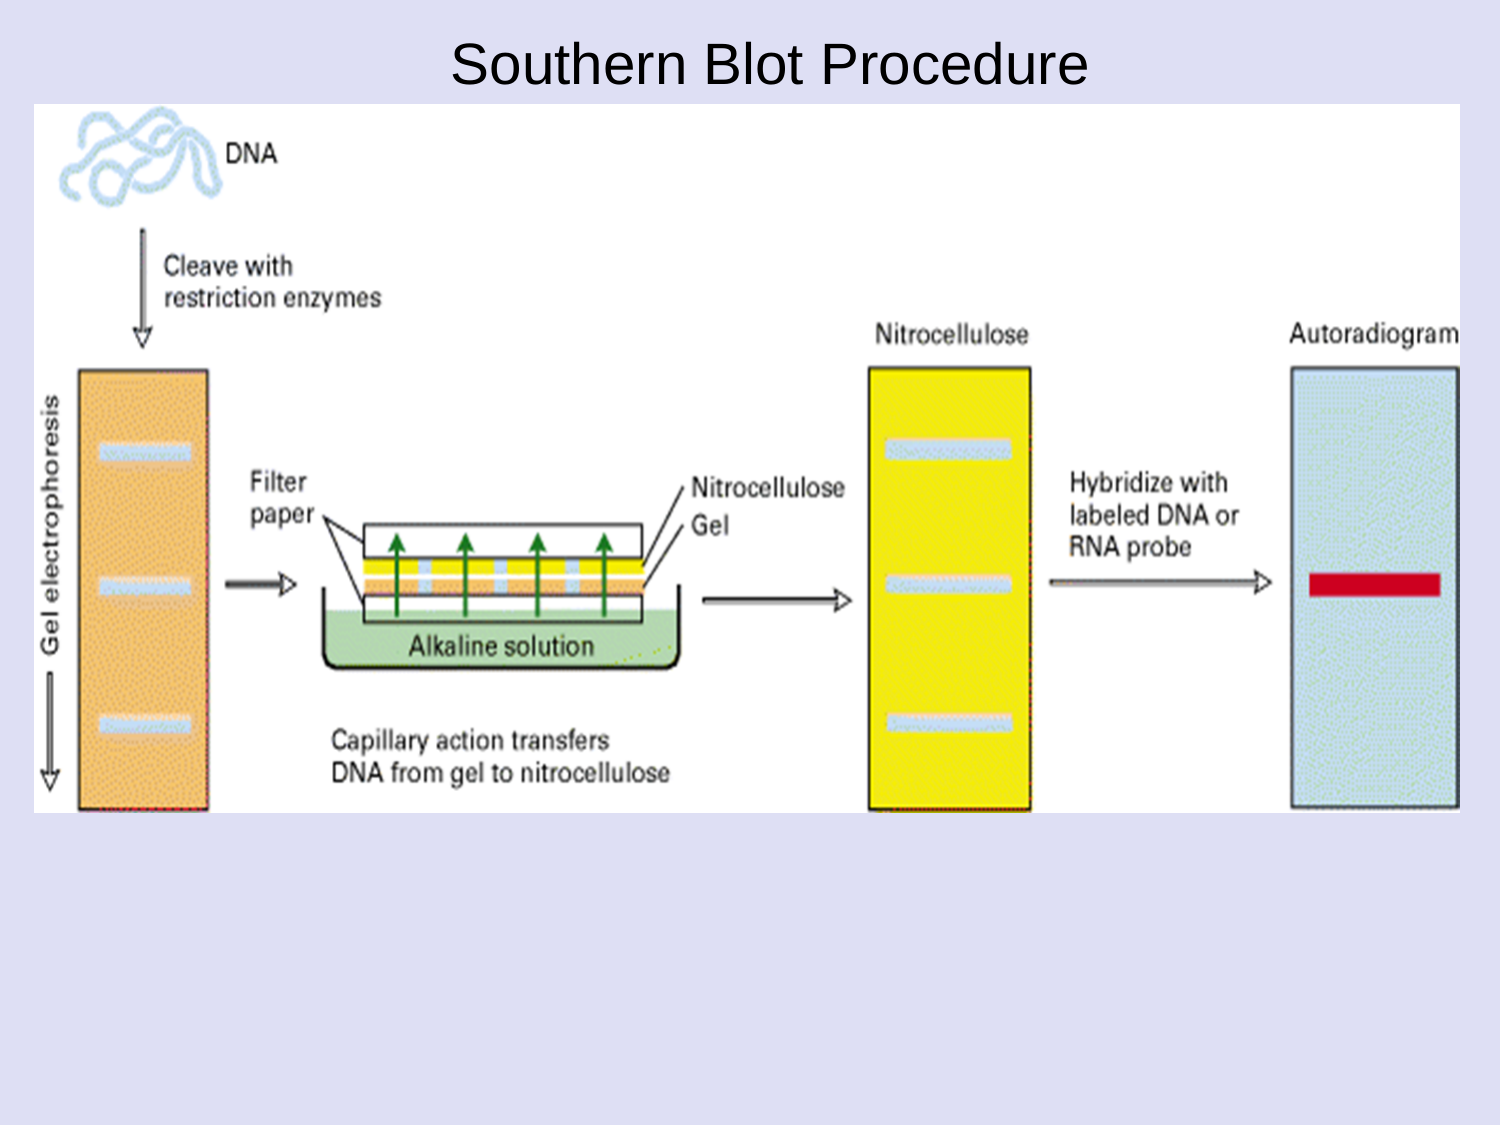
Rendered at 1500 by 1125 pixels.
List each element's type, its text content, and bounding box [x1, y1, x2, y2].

picture [34, 104, 1460, 814]
text_box Southern Blot Procedure [185, 19, 1356, 105]
